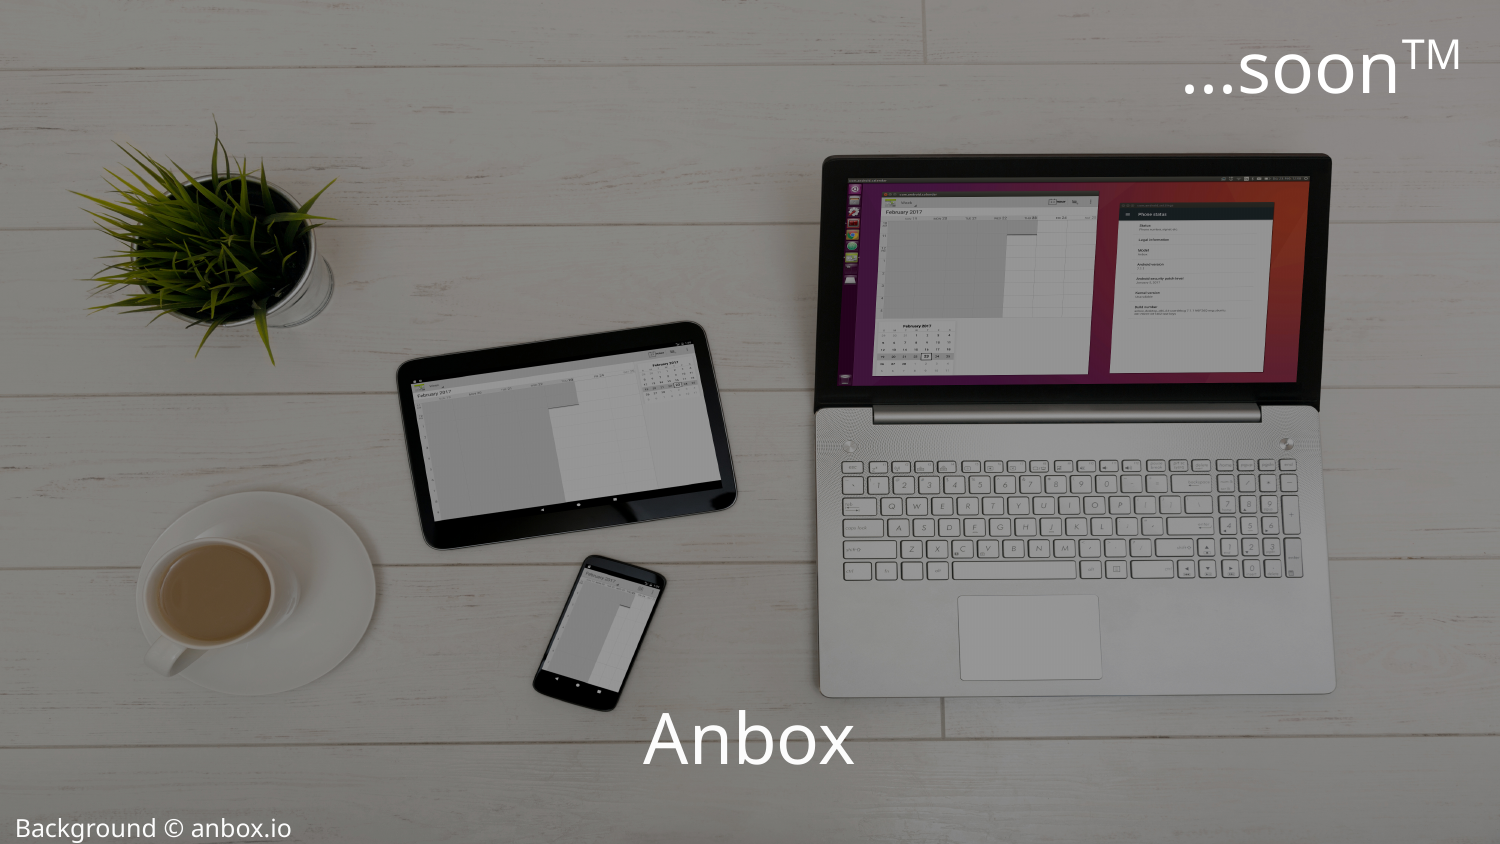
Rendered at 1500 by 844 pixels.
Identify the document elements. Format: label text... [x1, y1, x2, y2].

title Anbox [75, 642, 1425, 831]
picture [0, 0, 1500, 844]
title ...soonTM [1155, 13, 1489, 119]
text_box Background © anbox.io [0, 803, 327, 844]
